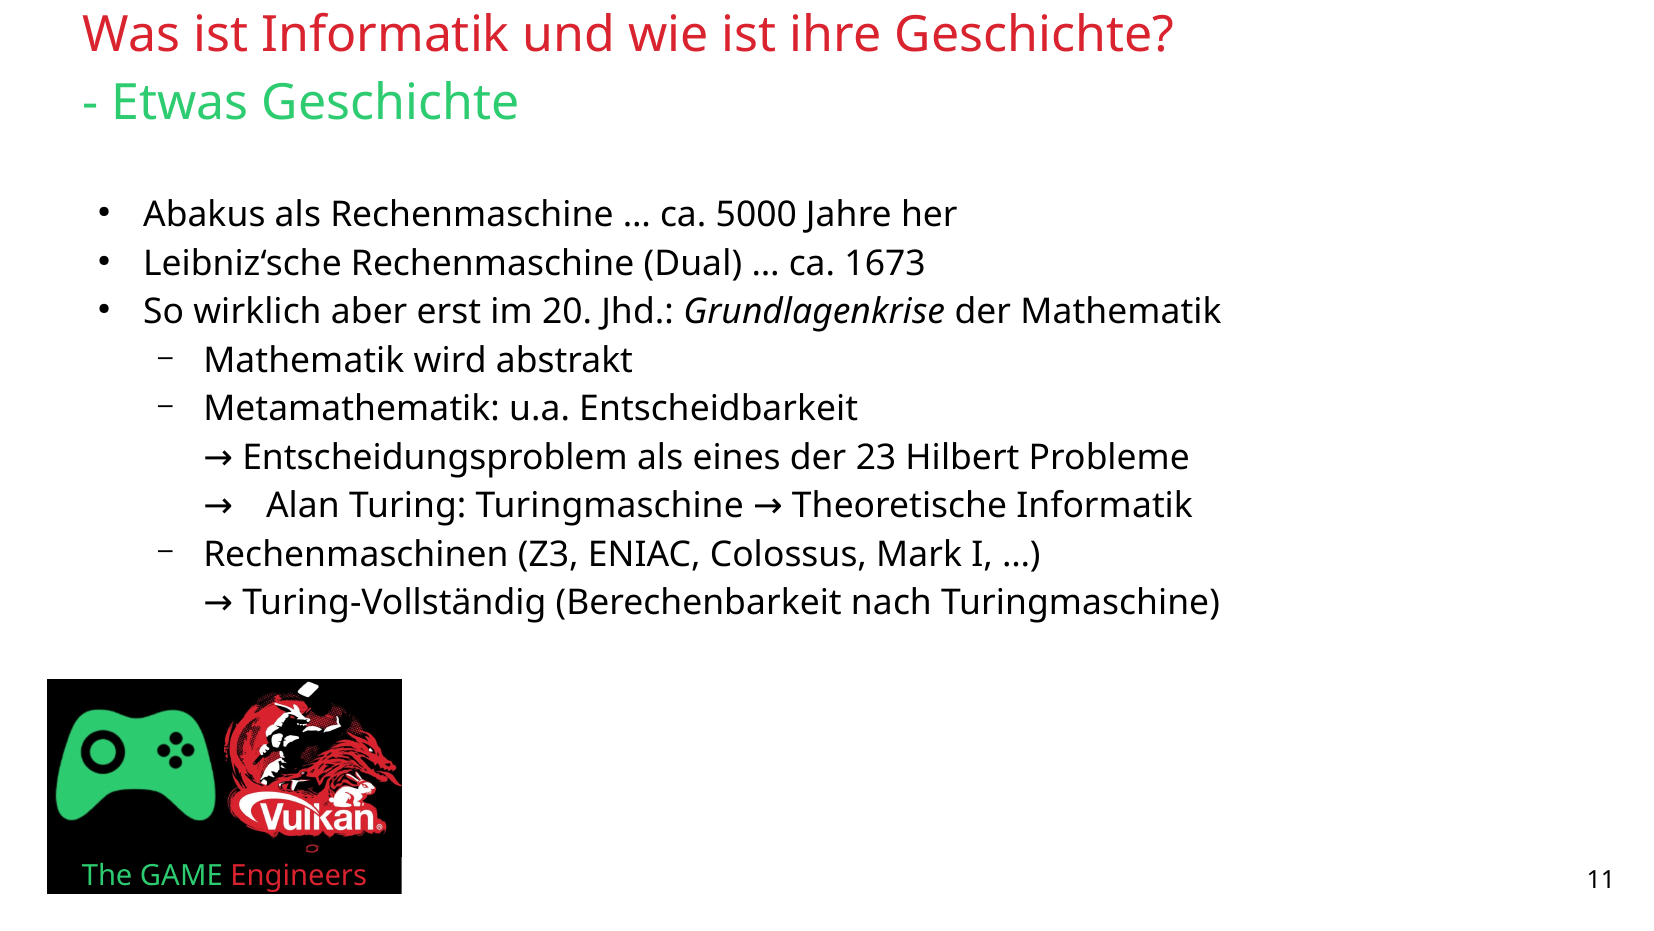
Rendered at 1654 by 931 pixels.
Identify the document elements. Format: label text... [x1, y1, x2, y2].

picture [47, 679, 402, 857]
list Abakus als Rechenmaschine … ca. 5000 Jahre her Leibniz‘sche Rechenmaschine (Dual) … ca. 1673 So wirklich aber erst im 20. Jhd.: Grundlagenkrise der Mathematik Mathematik wird abstrakt Metamathematik: u.a. Entscheidbarkeit → Entscheidungsproblem als eines der 23 Hilbert Probleme → Alan Turing: Turingmaschine → Theoretische Informatik Rechenmaschinen (Z3, ENIAC, Colossus, Mark I, …) → Turing-Vollständig (Berechenbarkeit nach Turingmaschine) [82, 188, 1572, 626]
title Was ist Informatik und wie ist ihre Geschichte? - Etwas Geschichte [82, 7, 1571, 125]
